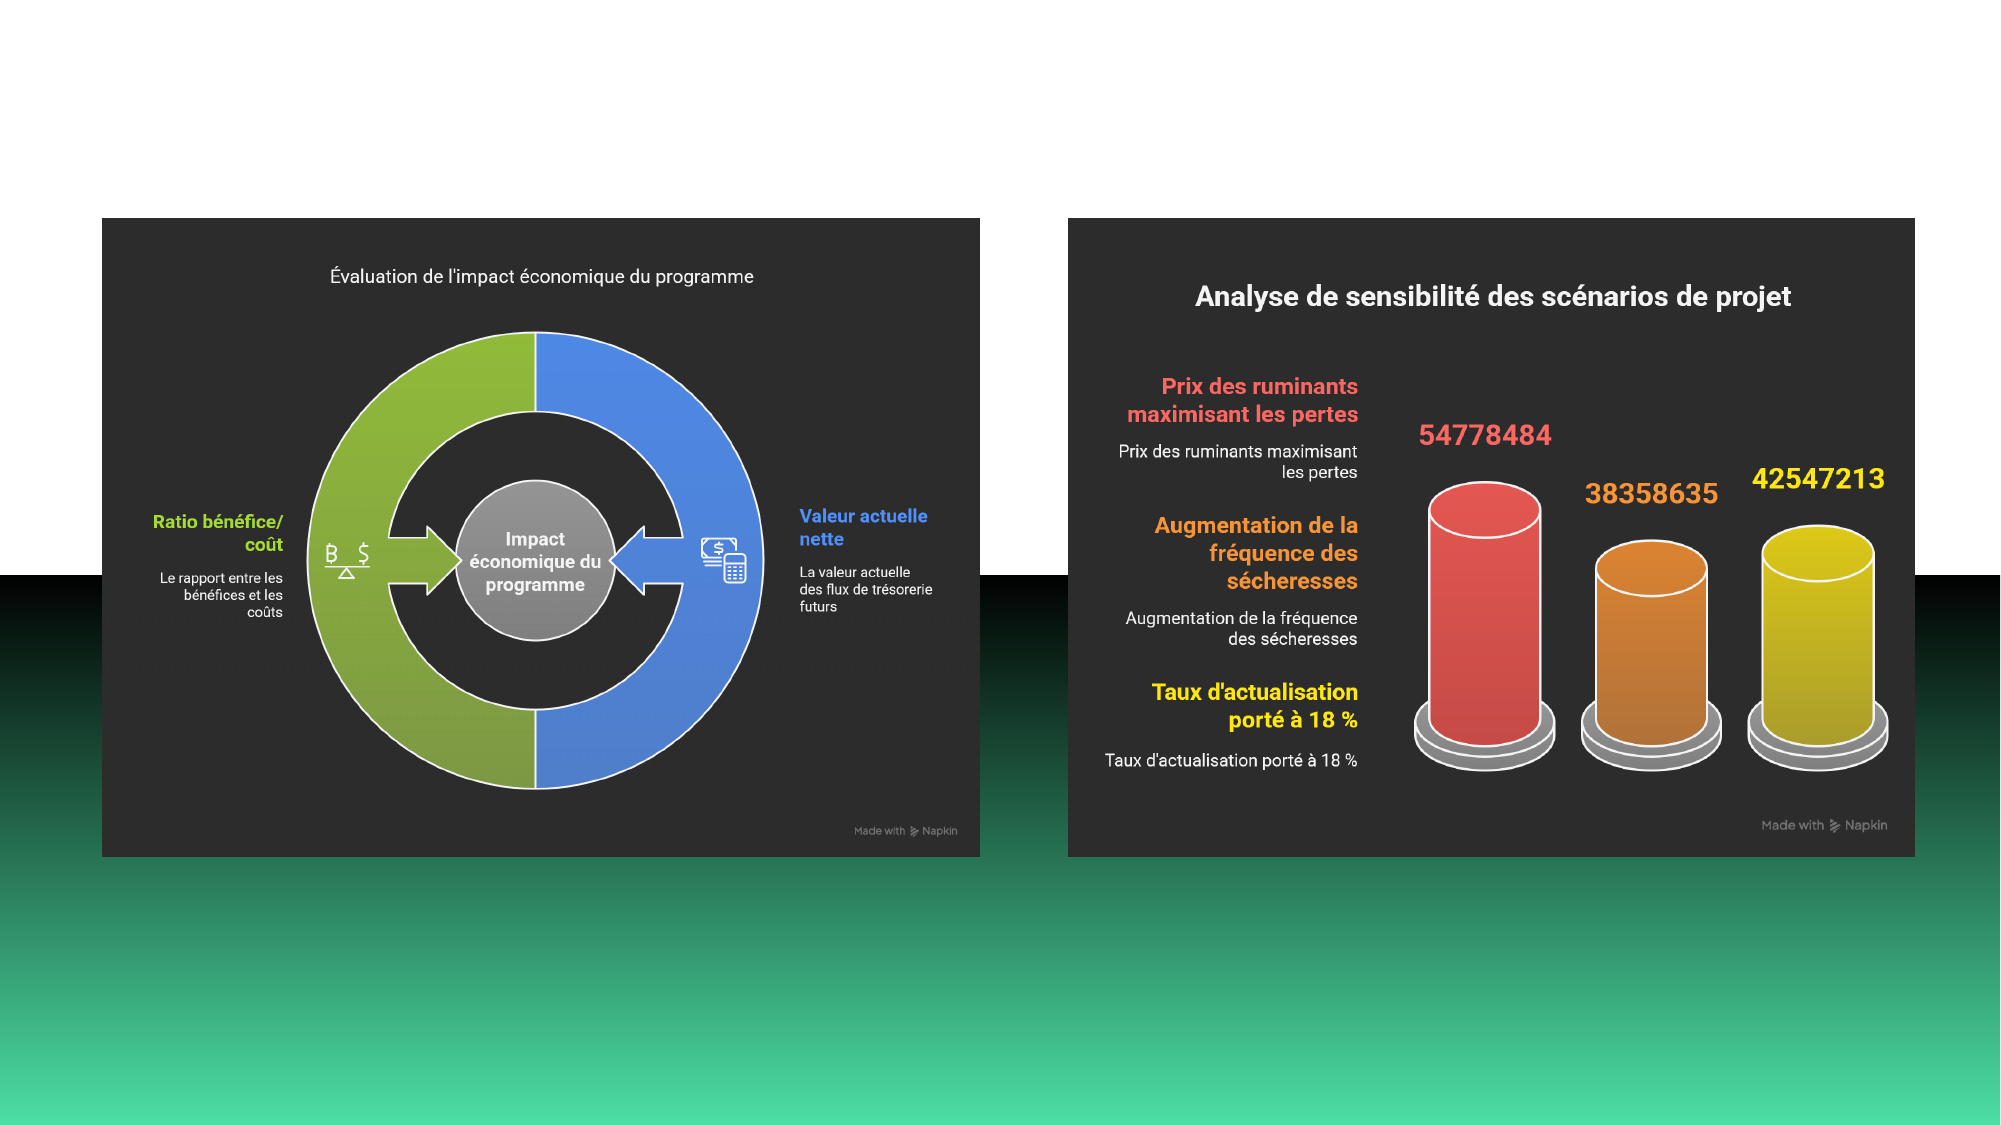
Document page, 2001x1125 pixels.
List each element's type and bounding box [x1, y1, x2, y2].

picture [1068, 218, 1915, 857]
picture [102, 218, 980, 857]
